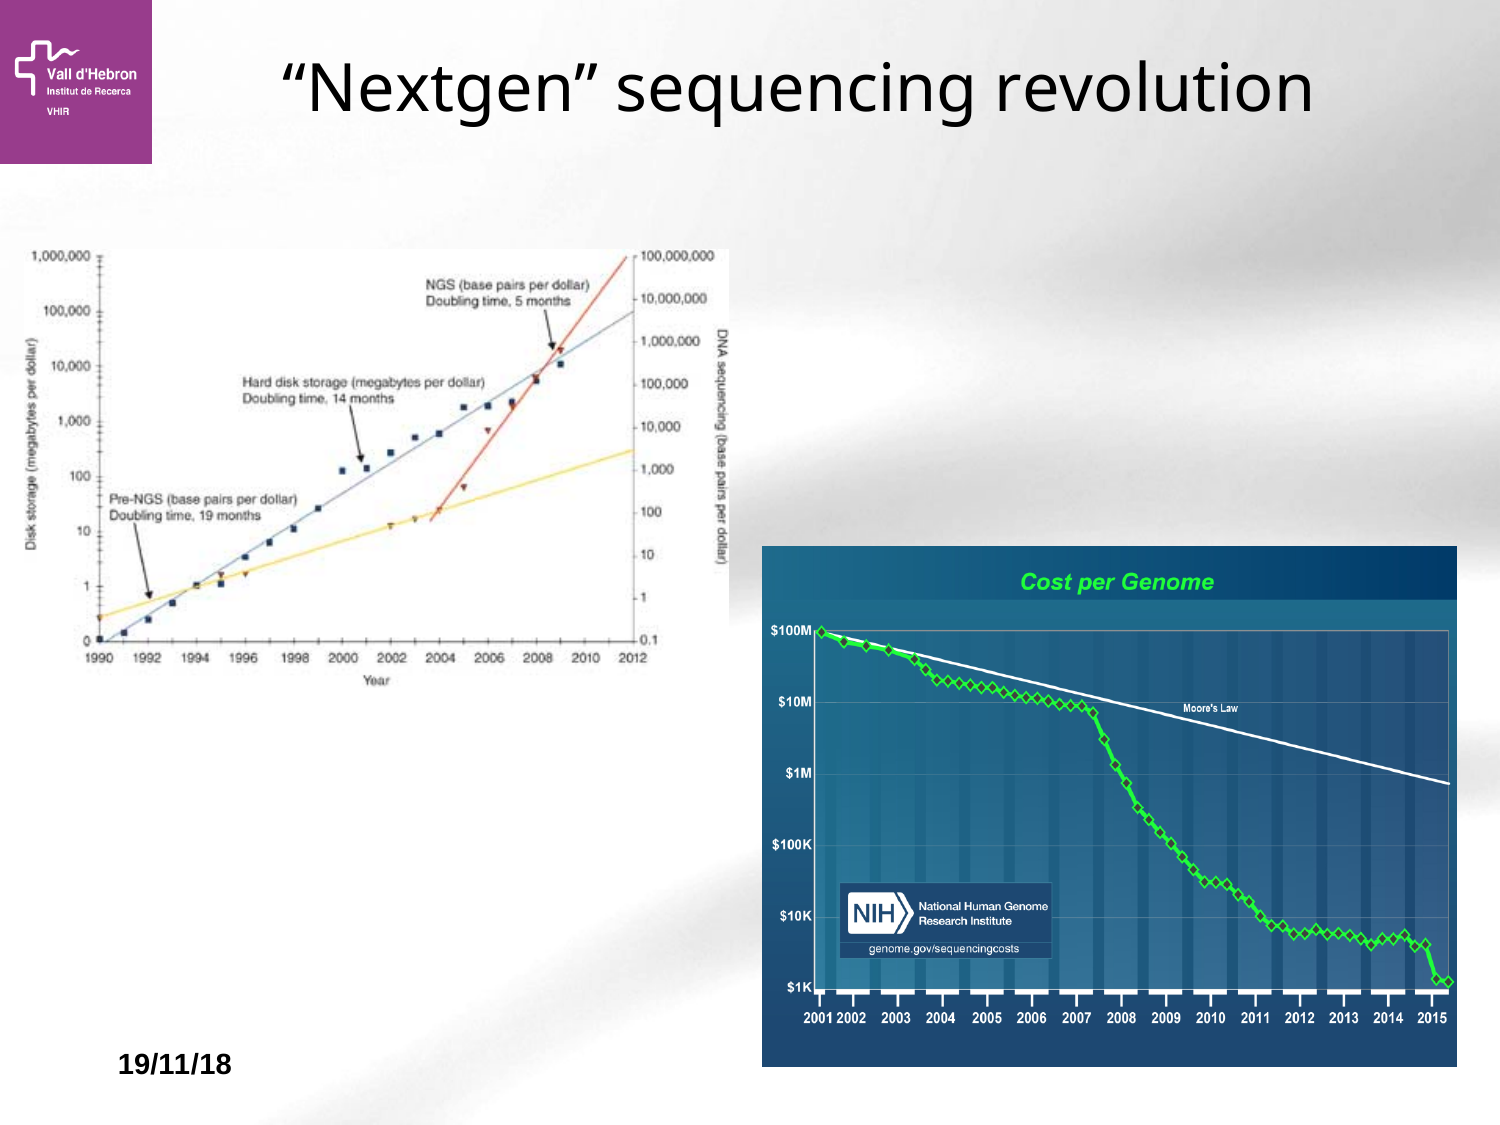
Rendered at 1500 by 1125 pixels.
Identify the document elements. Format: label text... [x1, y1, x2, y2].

picture [0, 0, 1500, 1125]
text_box 19/11/18 [62, 1037, 288, 1101]
text_box “Nextgen” sequencing revolution [174, 37, 1426, 168]
